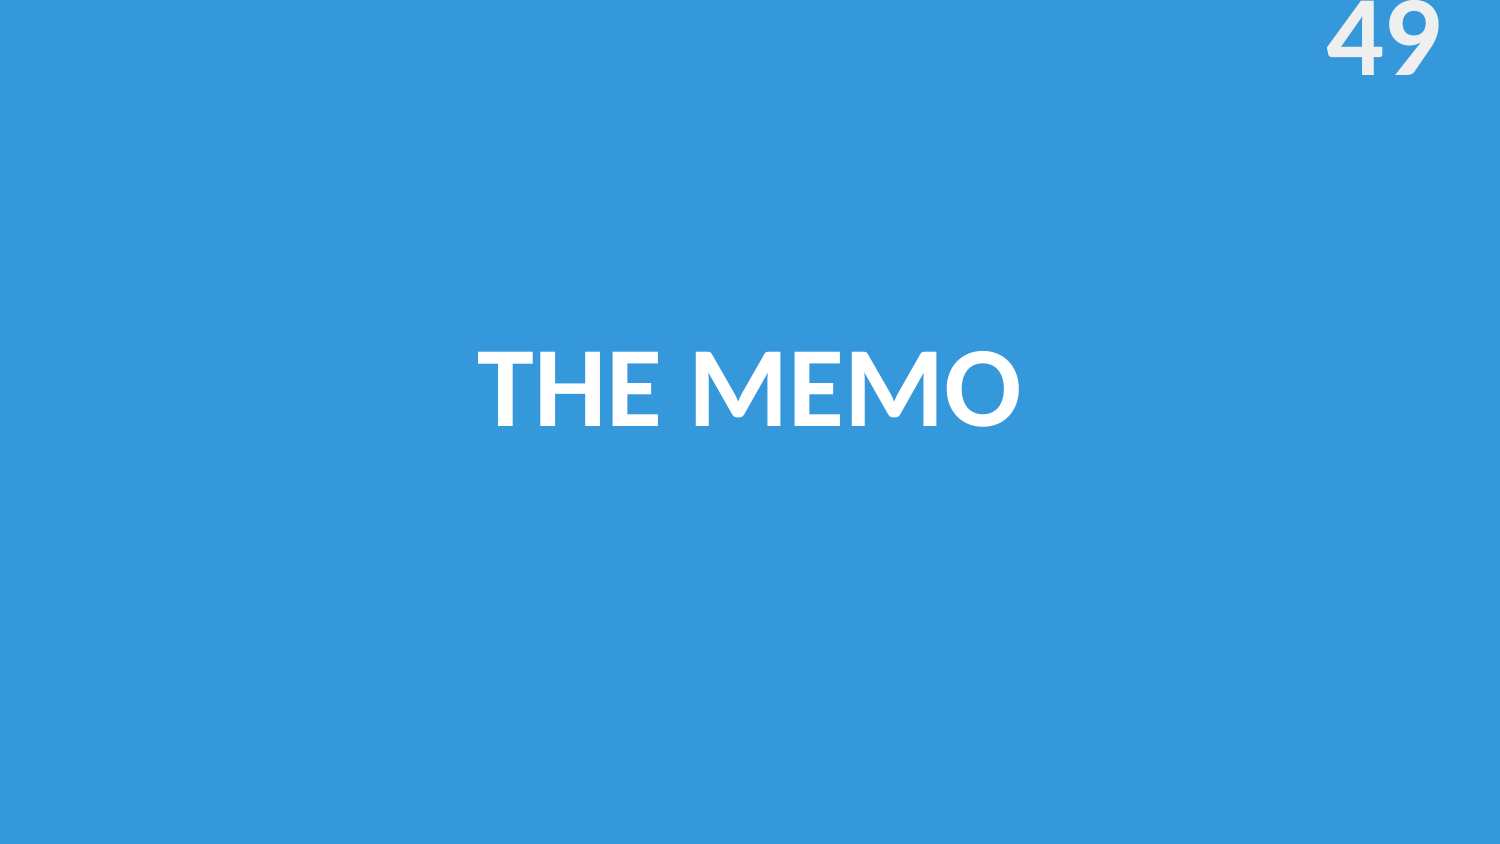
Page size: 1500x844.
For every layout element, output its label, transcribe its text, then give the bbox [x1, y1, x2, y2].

title THE MEMO [83, 233, 1417, 529]
